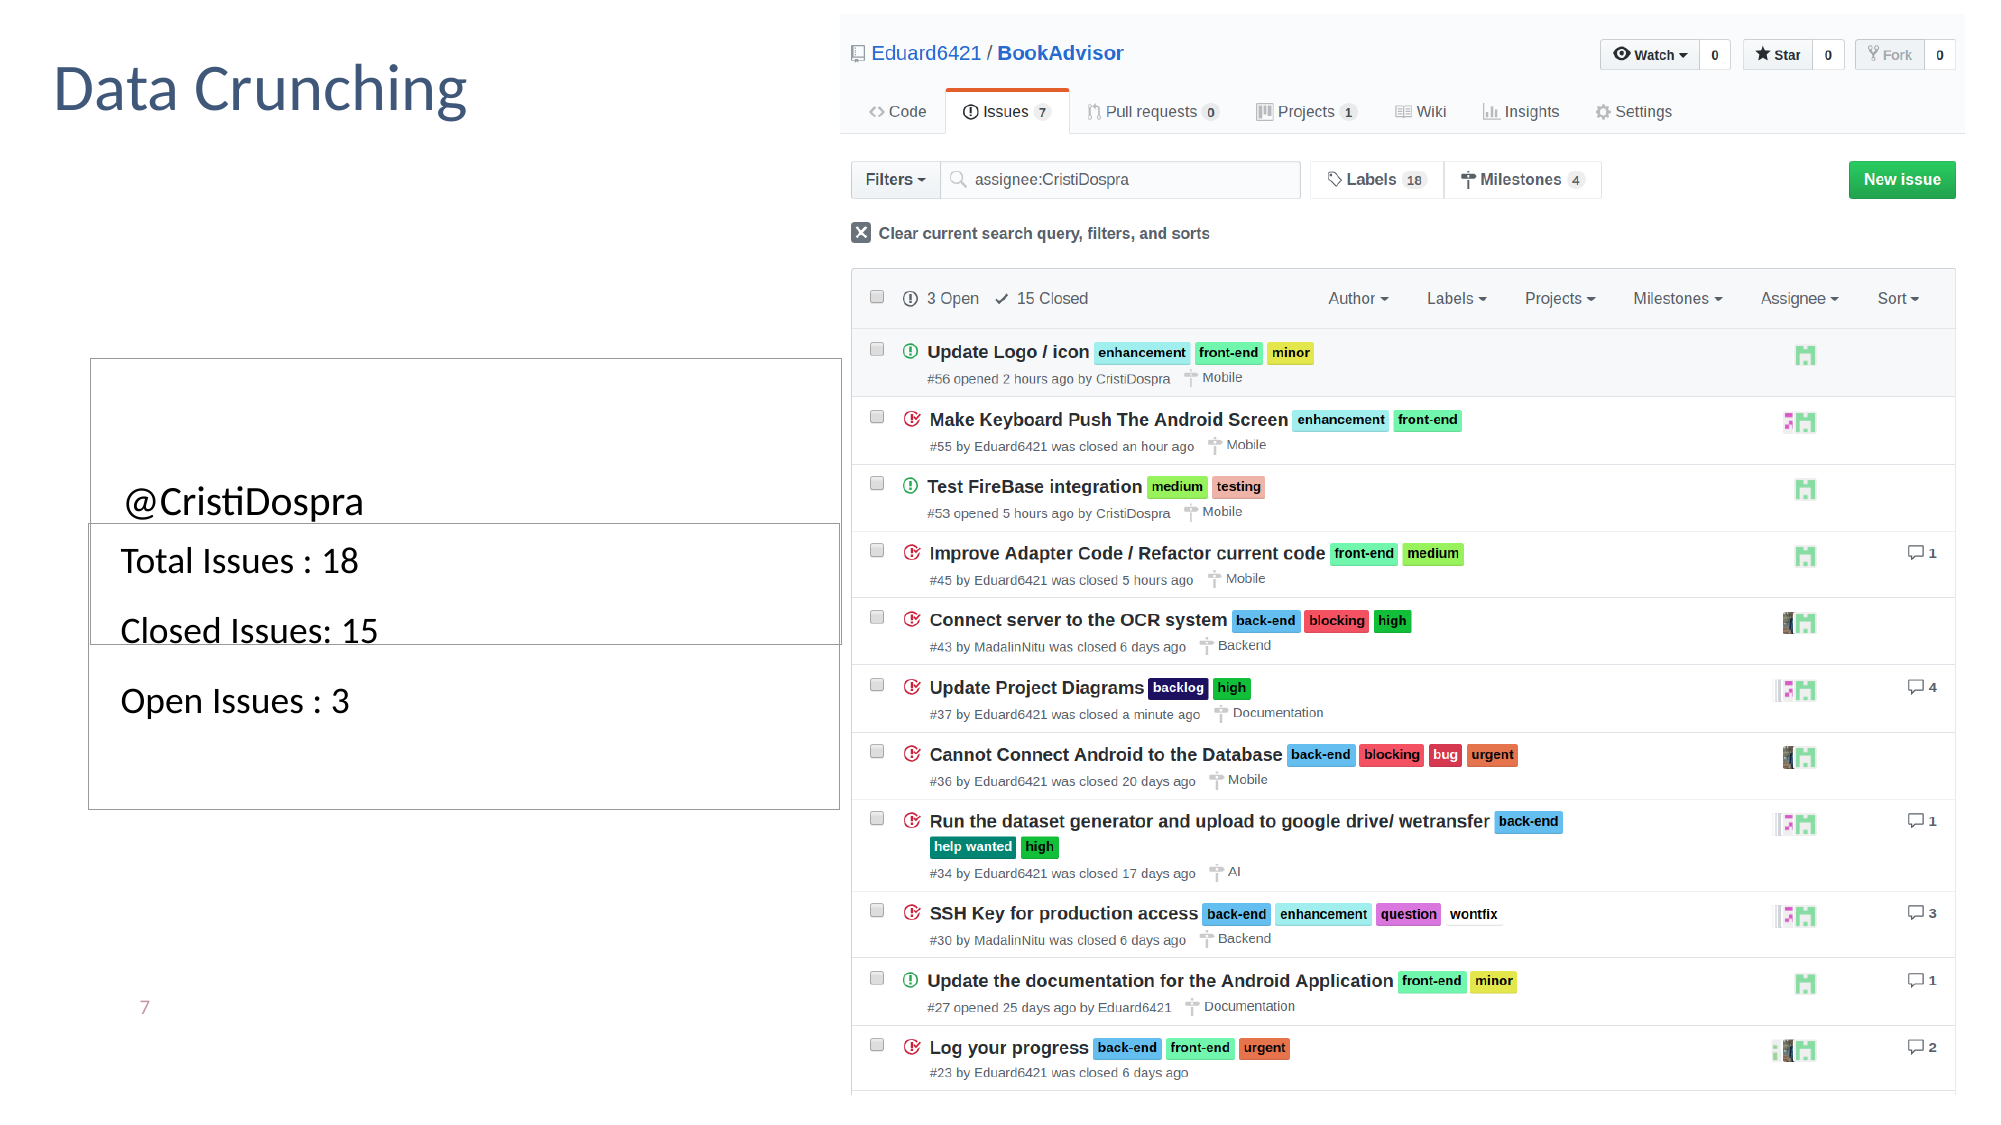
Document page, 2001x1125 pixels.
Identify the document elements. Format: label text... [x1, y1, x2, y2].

picture [840, 14, 1965, 1095]
slide_number <number> [105, 993, 170, 1033]
list @CristiDospra [90, 358, 842, 645]
title Data Crunching [30, 41, 720, 135]
list Total Issues : 18 Closed Issues: 15 Open Issues : 3 [88, 523, 840, 810]
